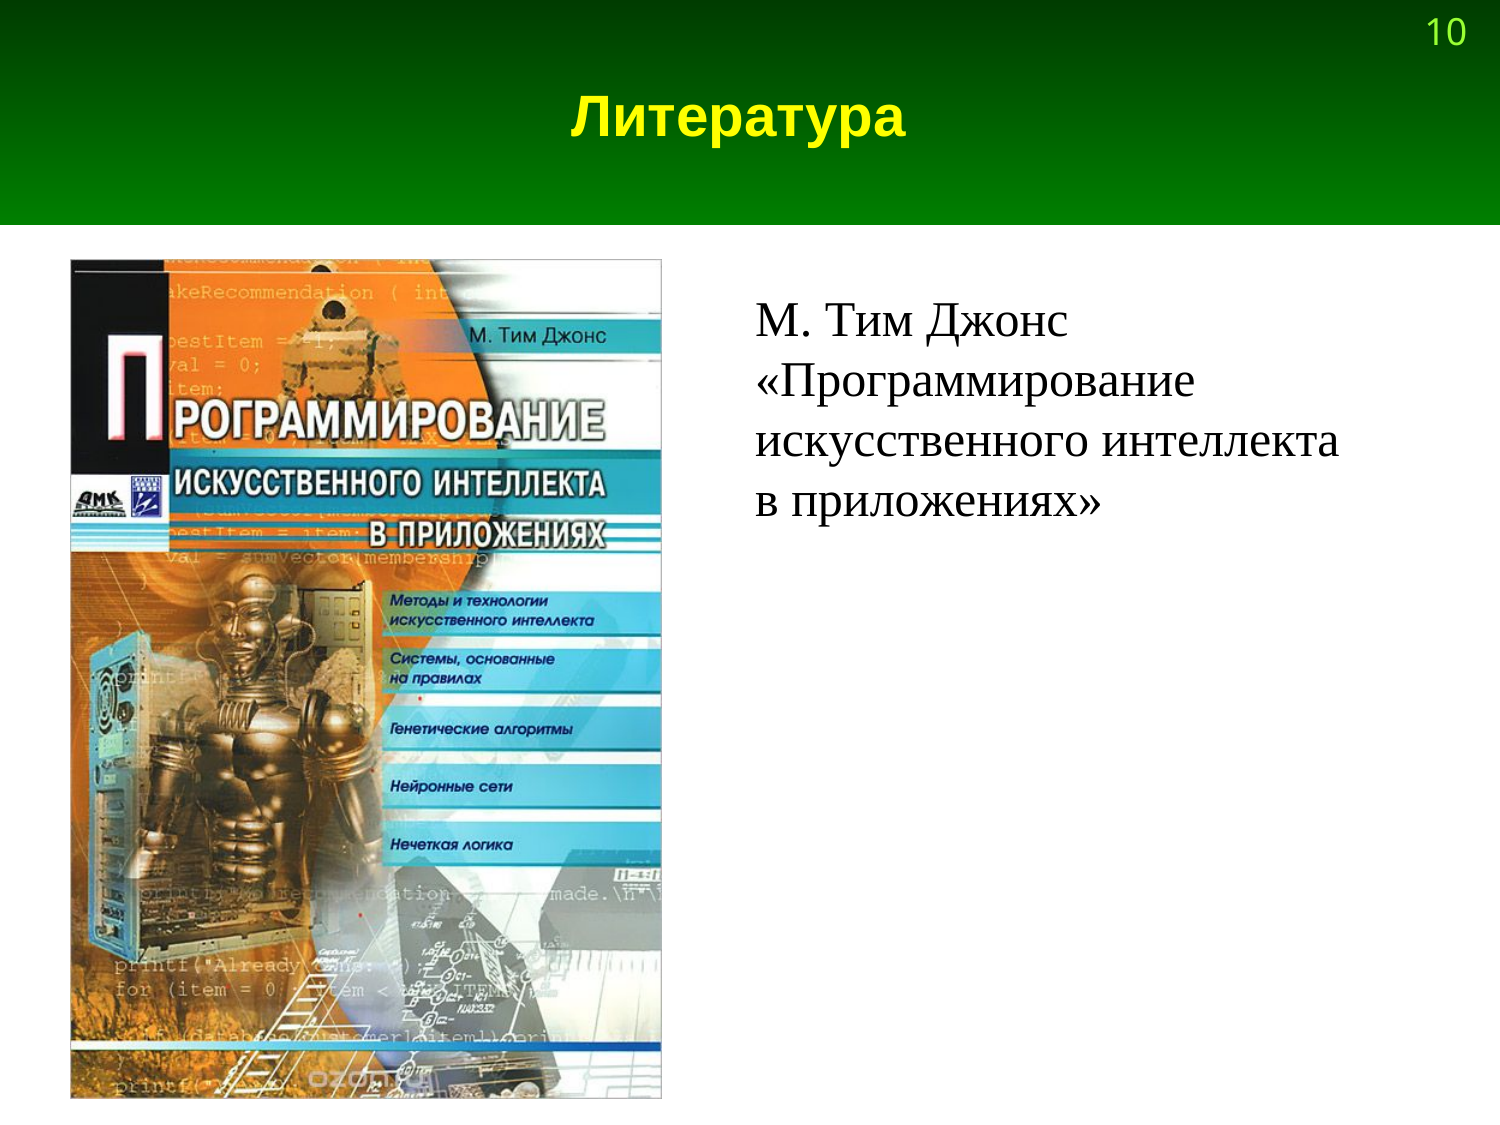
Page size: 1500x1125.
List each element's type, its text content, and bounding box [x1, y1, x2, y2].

title Литература [88, 18, 1389, 207]
picture [70, 259, 662, 1099]
text_box М. Тим Джонс «Программирование искусственного интеллекта в приложениях» [740, 278, 1352, 534]
